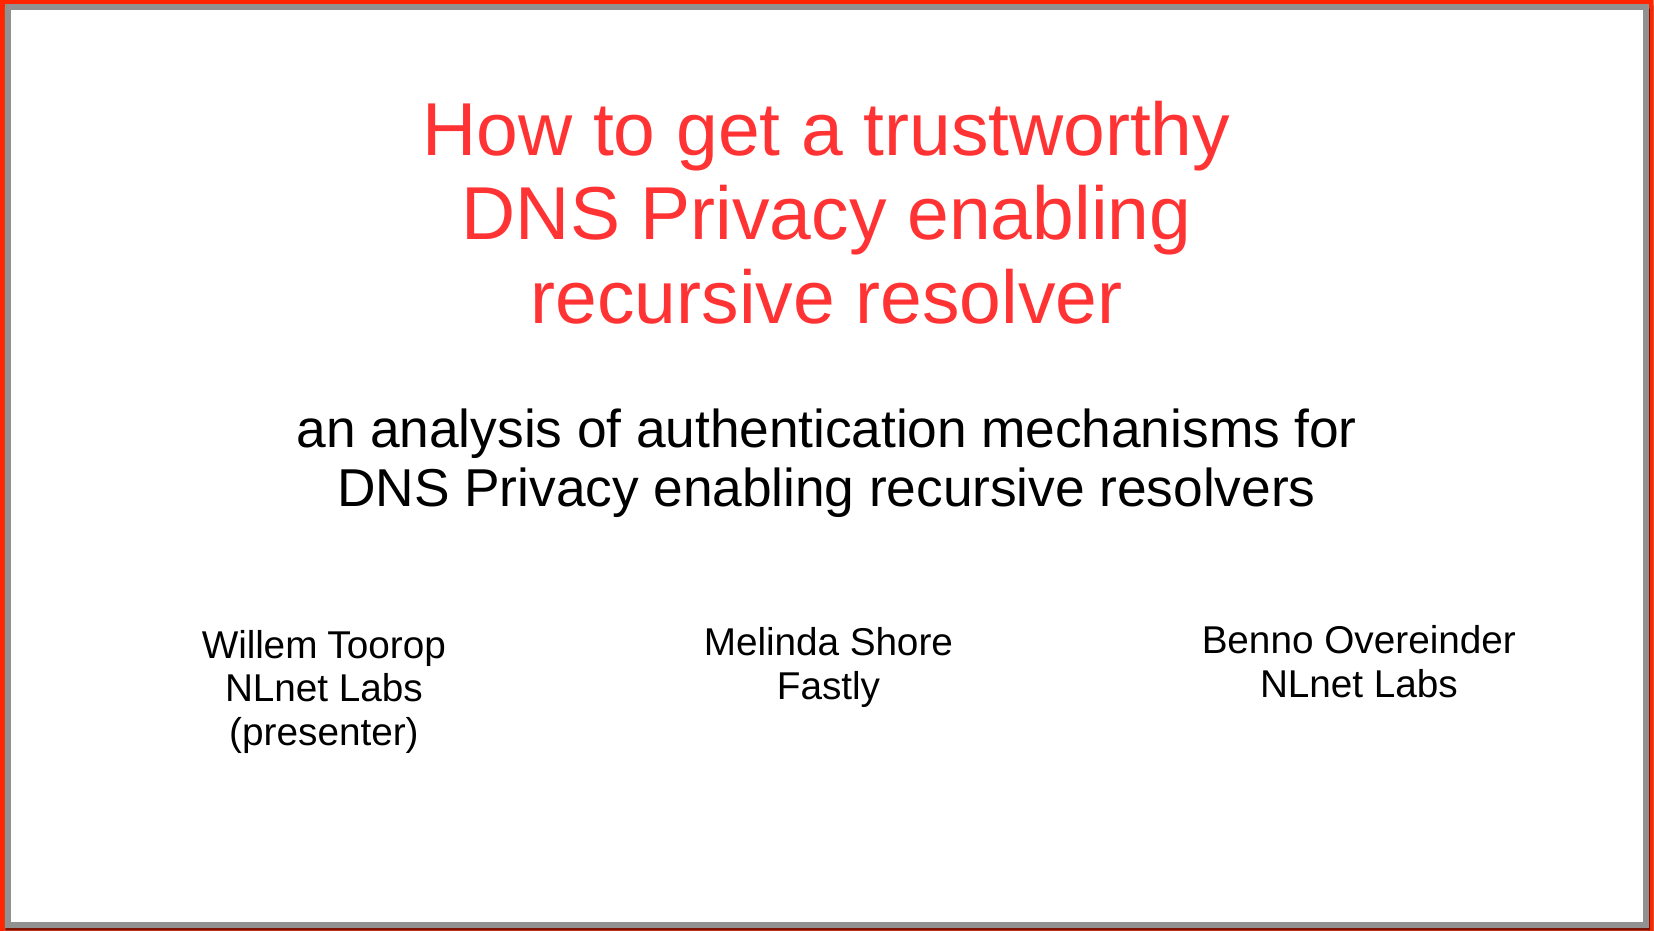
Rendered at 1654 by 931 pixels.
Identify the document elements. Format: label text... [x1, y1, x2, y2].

list Willem Toorop NLnet Labs (presenter) [105, 623, 544, 774]
title How to get a trustworthy DNS Privacy enabling recursive resolver an analysis of authentication mechanisms for DNS Privacy enabling recursive resolvers [82, 87, 1571, 518]
list Melinda Shore Fastly [609, 620, 1048, 771]
list Benno Overeinder NLnet Labs [1140, 619, 1579, 770]
